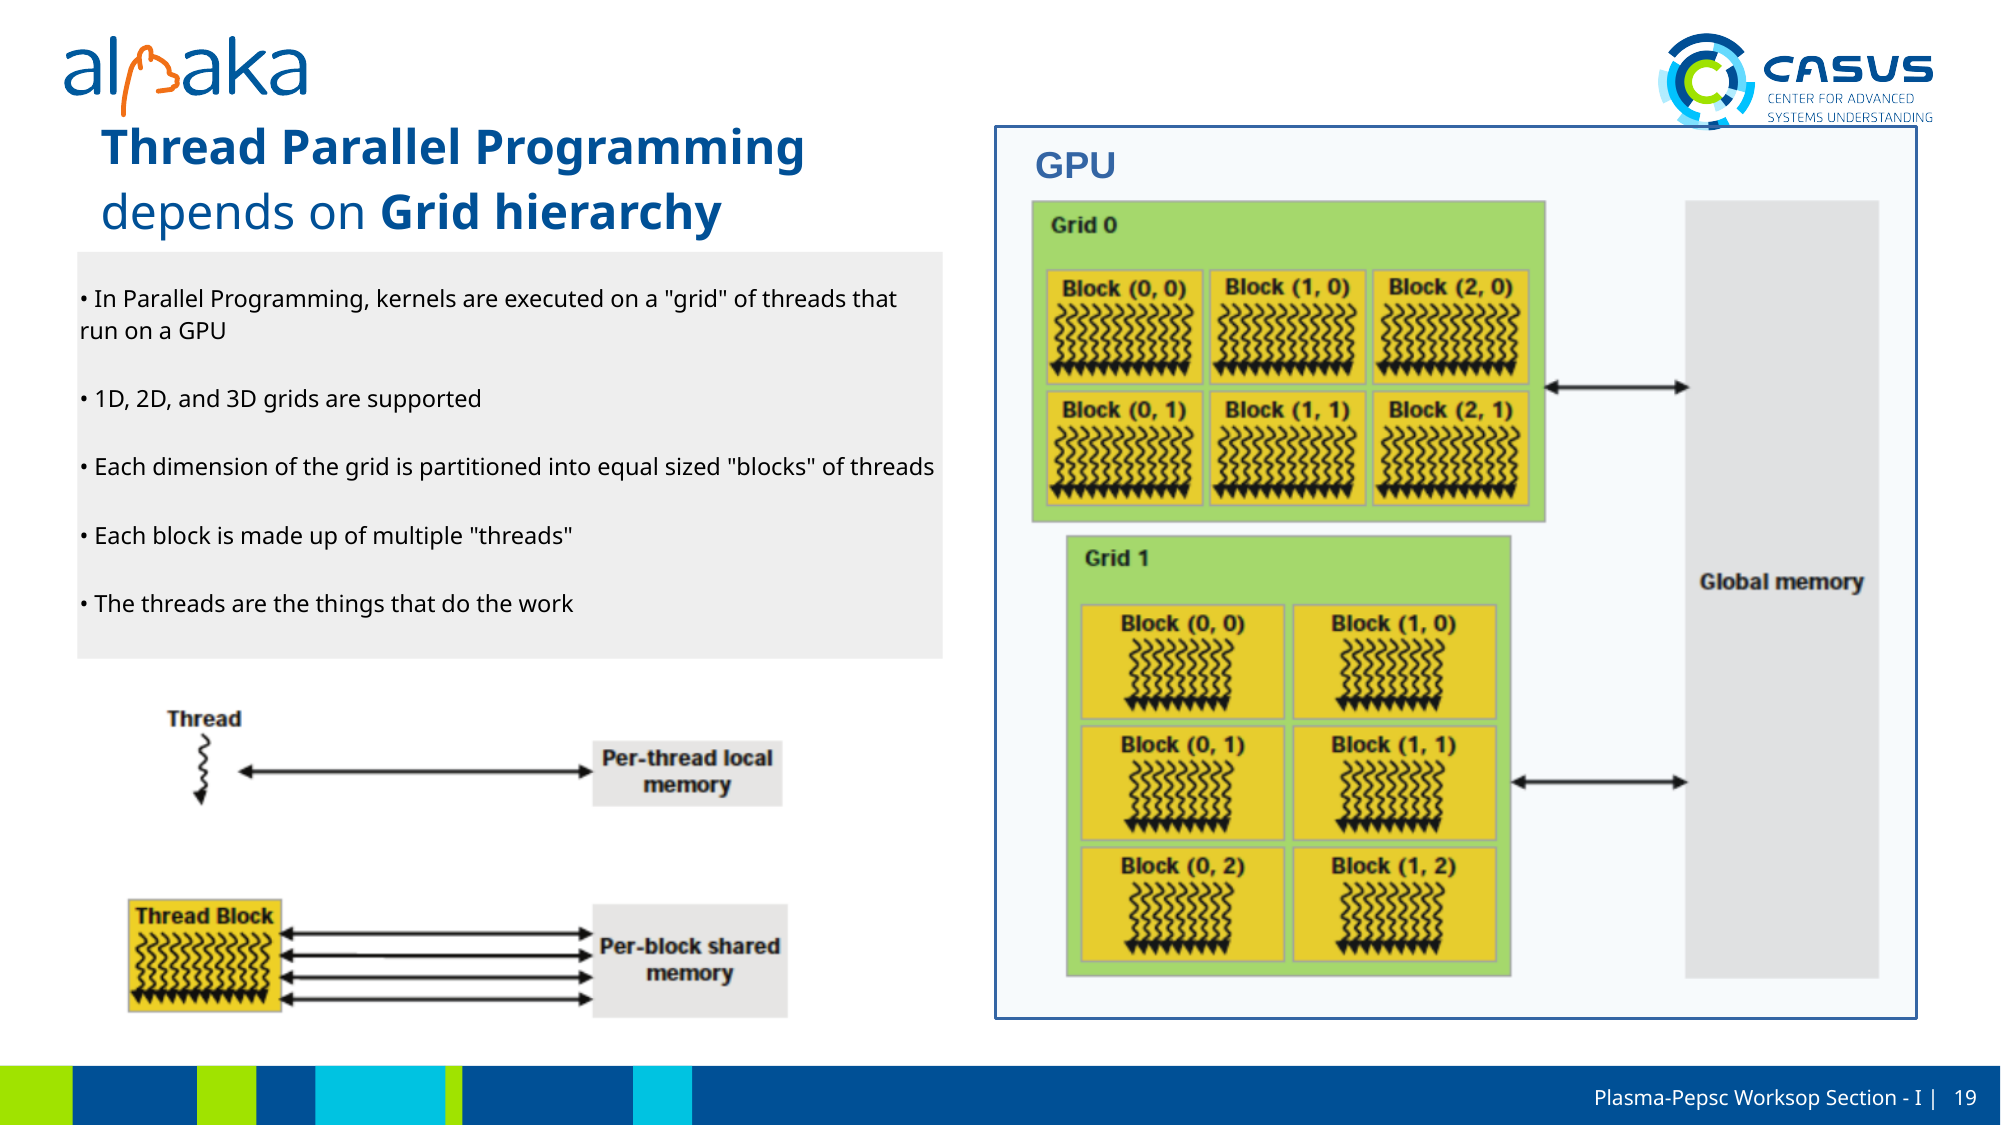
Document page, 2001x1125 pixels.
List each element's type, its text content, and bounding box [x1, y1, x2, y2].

title Thread Parallel Programming depends on Grid hierarchy [100, 112, 1648, 244]
picture [1658, 33, 1933, 131]
picture [63, 35, 308, 118]
list • In Parallel Programming, kernels are executed on a "grid" of threads that run on a GPU • 1D, 2D, and 3D grids are supported • Each dimension of the grid is partitioned into equal sized "blocks" of threads • Each block is made up of multiple "threads" • The threads are the things that do the work [77, 251, 943, 659]
picture [102, 678, 803, 1047]
text_box [995, 126, 1917, 1019]
text_box GPU [1020, 136, 1219, 194]
